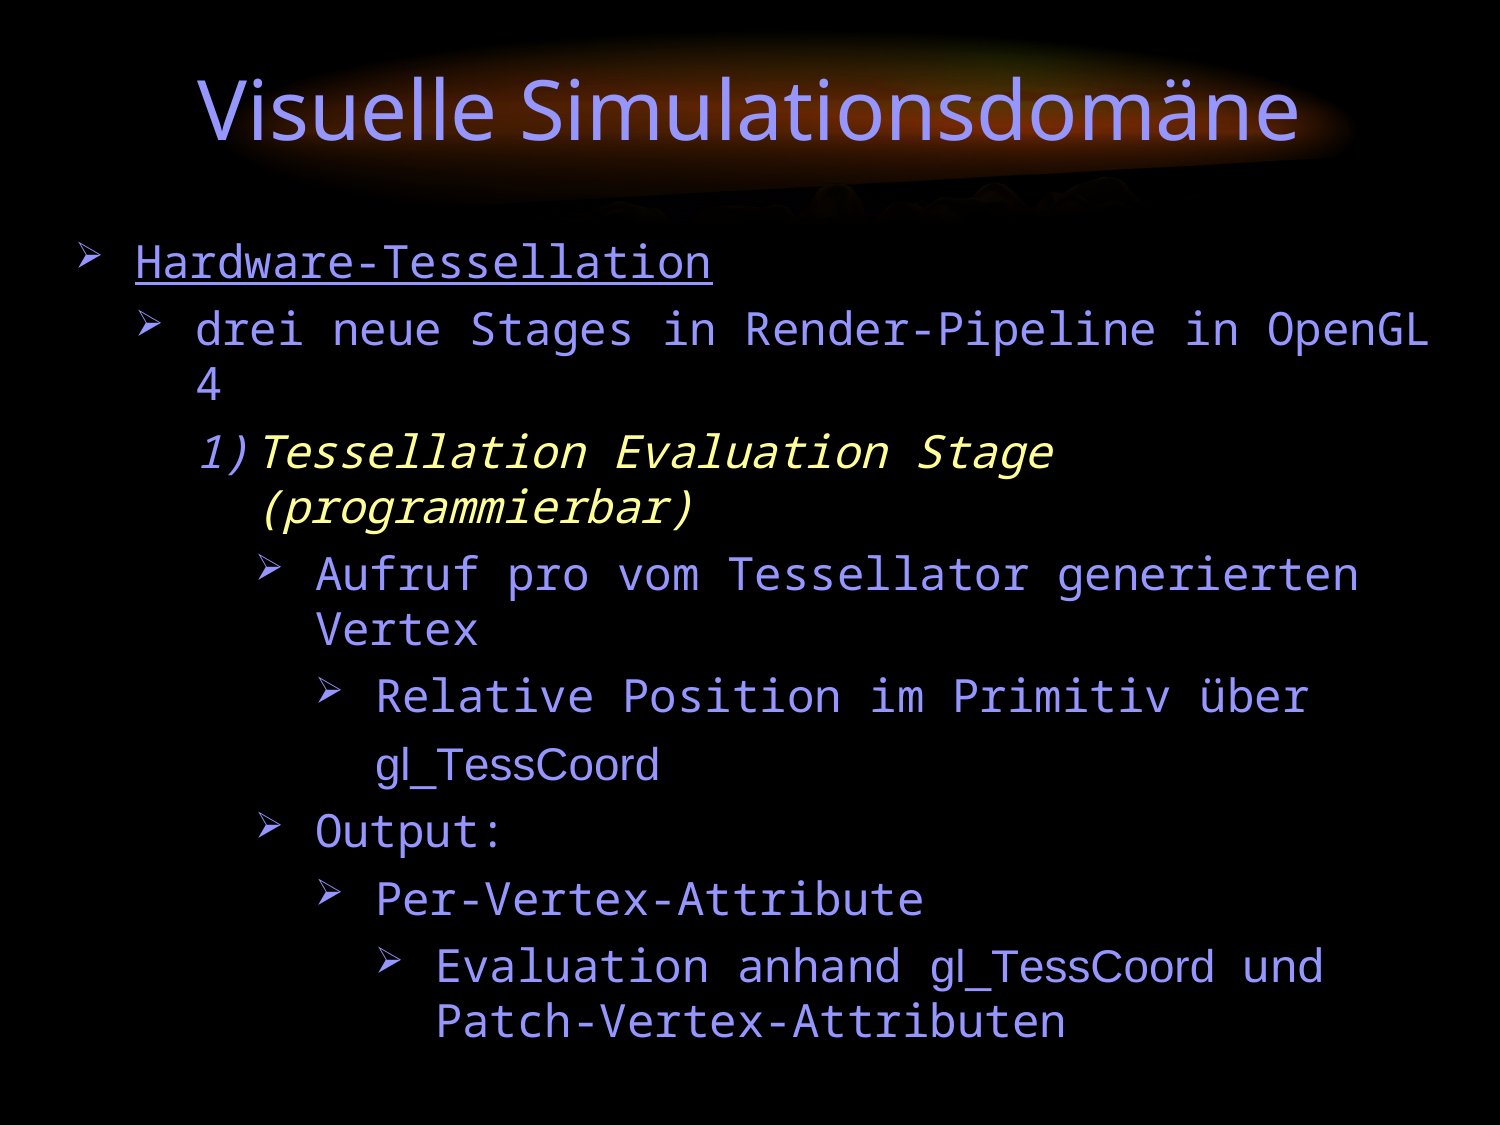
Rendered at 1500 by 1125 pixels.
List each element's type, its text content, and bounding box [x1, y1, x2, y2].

text_box Visuelle Simulationsdomäne [75, 0, 1426, 216]
text_box Hardware-Tessellation drei neue Stages in Render-Pipeline in OpenGL 4 Tessellation Evaluation Stage (programmierbar) Aufruf pro vom Tessellator generierten Vertex Relative Position im Primitiv über gl_TessCoord Output: Per-Vertex-Attribute Evaluation anhand gl_TessCoord und Patch-Vertex-Attributen [0, 224, 1471, 1088]
text_box [112, 0, 1463, 224]
